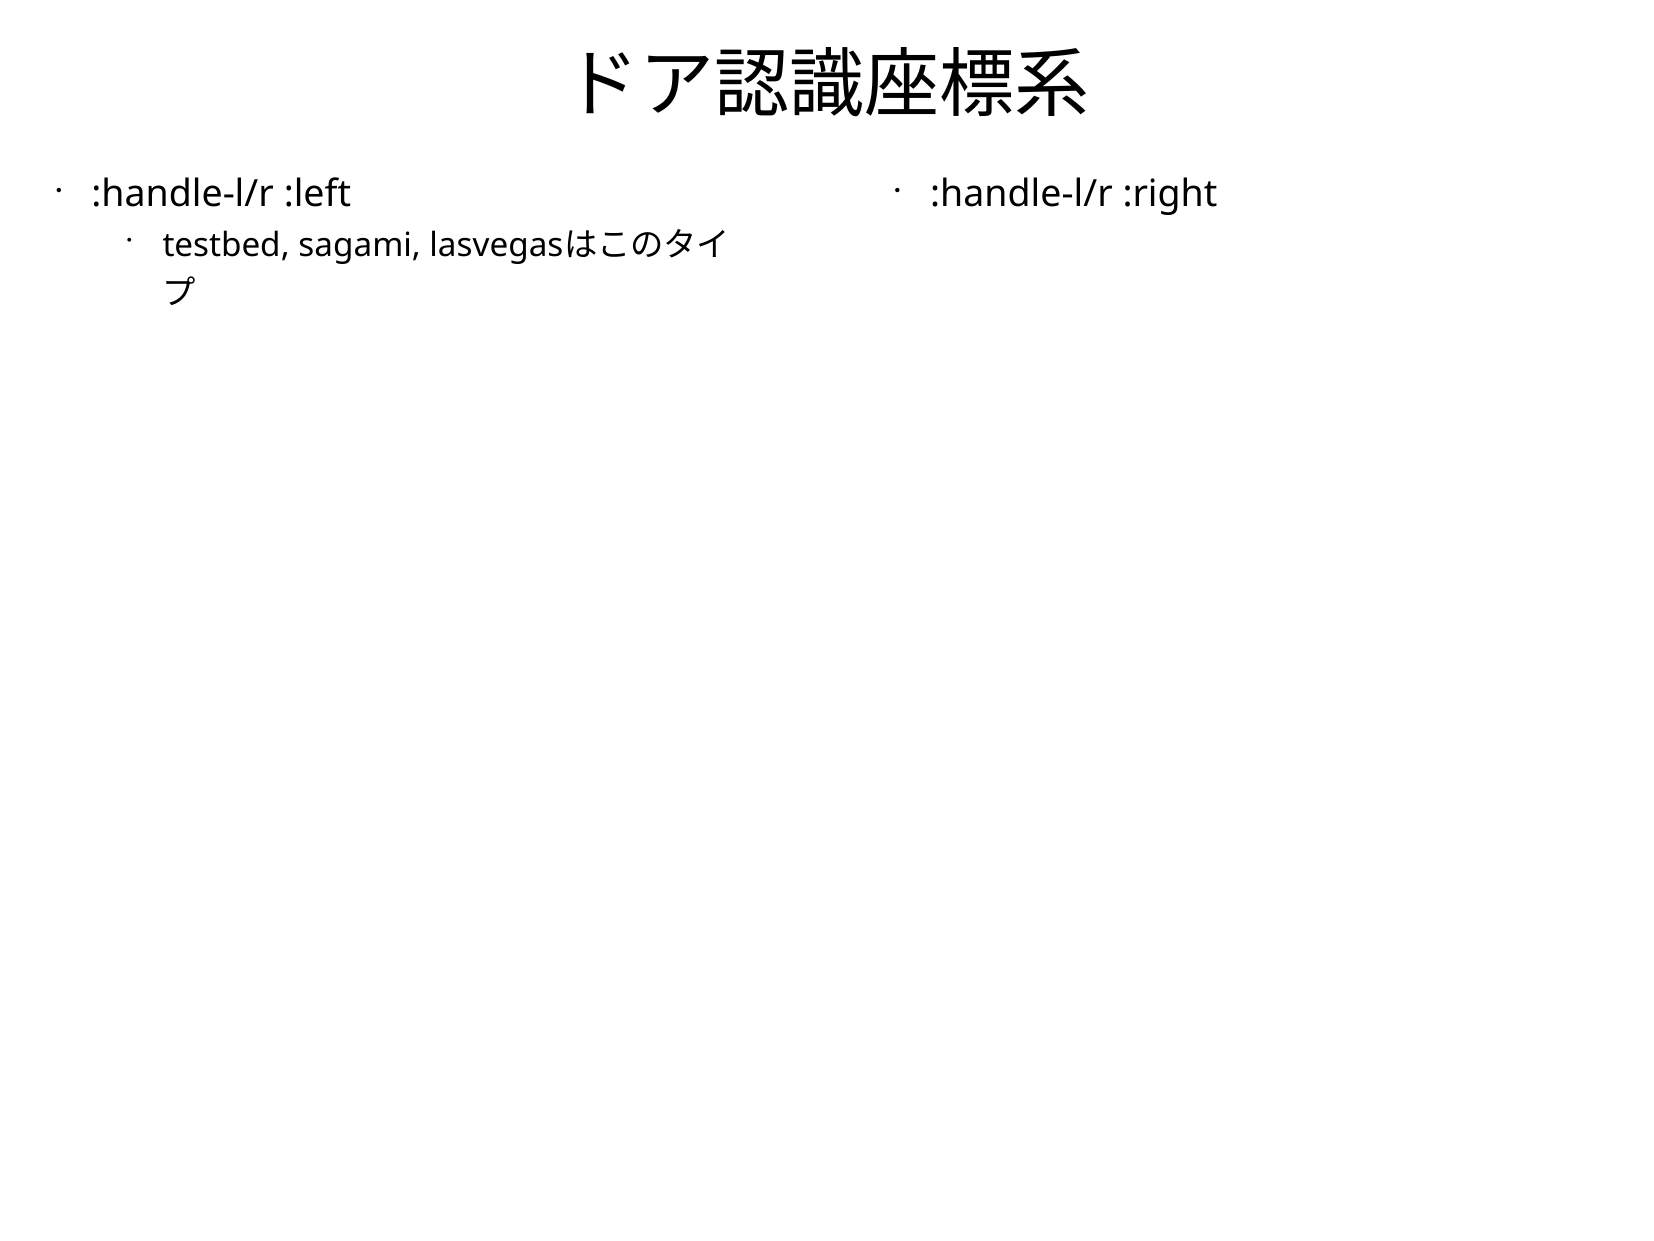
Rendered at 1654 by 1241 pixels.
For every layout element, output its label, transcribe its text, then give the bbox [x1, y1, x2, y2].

title ドア認識座標系 [82, 37, 1571, 119]
text_box :handle-l/r :left testbed, sagami, lasvegasはこのタイプ [41, 159, 768, 251]
text_box :handle-l/r :right [879, 159, 1477, 215]
